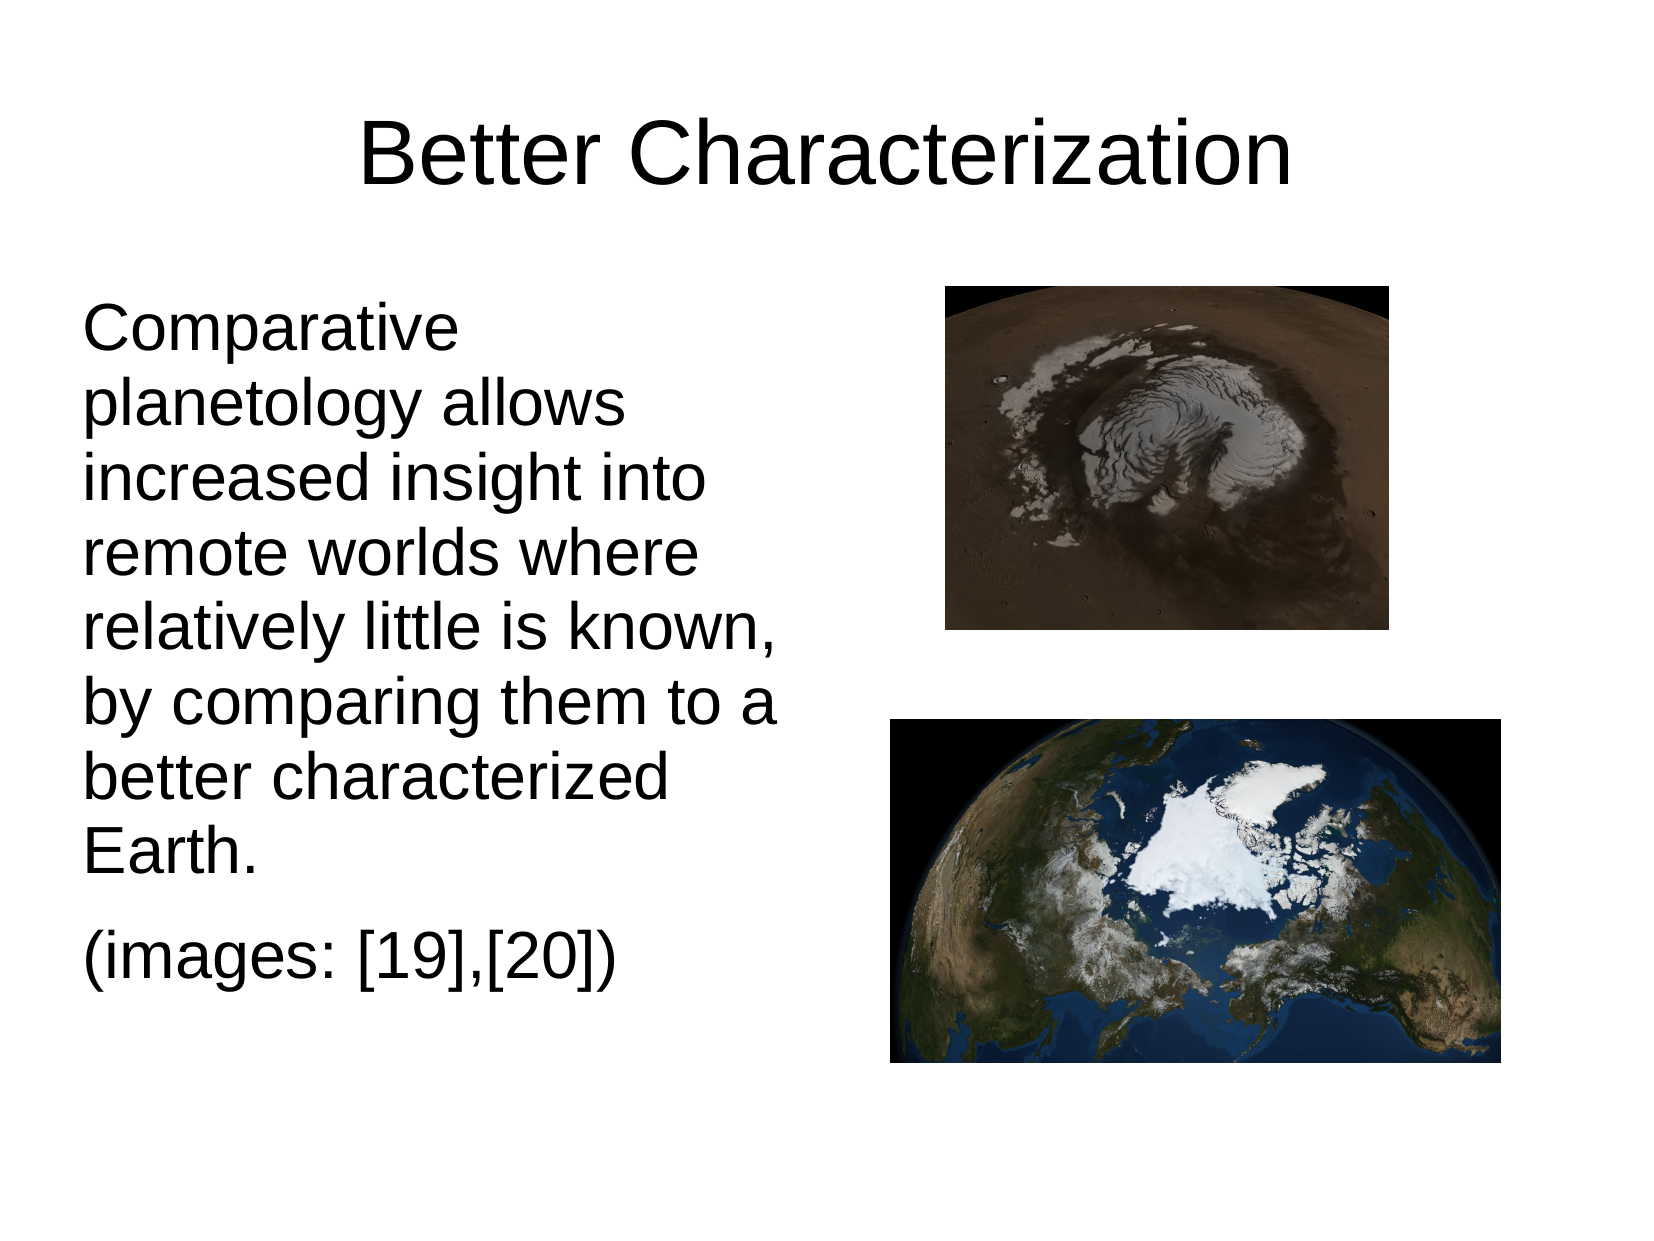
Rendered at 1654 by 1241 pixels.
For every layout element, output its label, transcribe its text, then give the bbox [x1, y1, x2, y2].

picture [890, 719, 1501, 1064]
picture [945, 286, 1389, 631]
list Comparative planetology allows increased insight into remote worlds where relatively little is known, by comparing them to a better characterized Earth. (images: [19],[20]) [82, 290, 793, 1010]
title Better Characterization [82, 49, 1571, 257]
